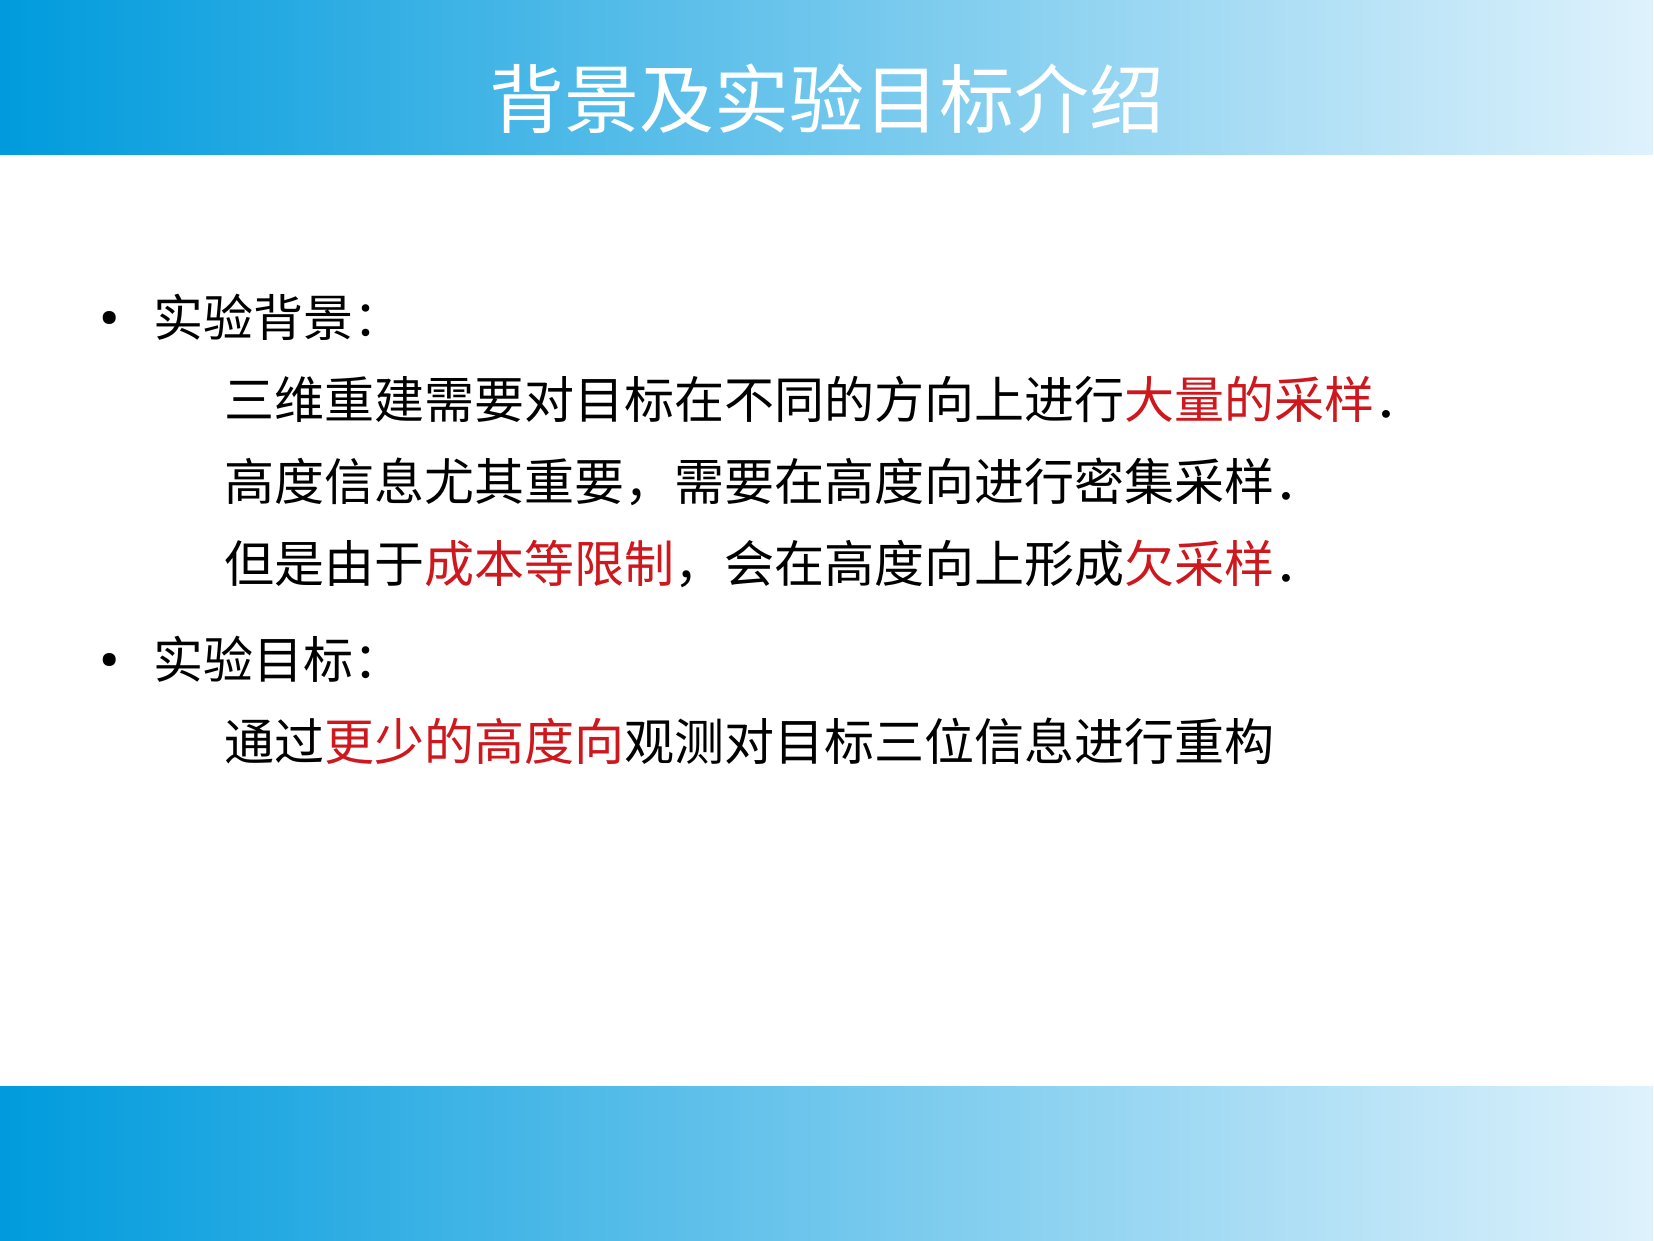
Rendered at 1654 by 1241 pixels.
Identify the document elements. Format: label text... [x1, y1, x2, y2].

list 实验目标： 通过更少的高度向观测对目标三位信息进行重构 [82, 632, 1571, 778]
title 背景及实验目标介绍 [82, 49, 1571, 155]
list 实验背景： 三维重建需要对目标在不同的方向上进行大量的采样． 高度信息尤其重要，需要在高度向进行密集采样． 但是由于成本等限制，会在高度向上形成欠采样． [82, 290, 1571, 436]
